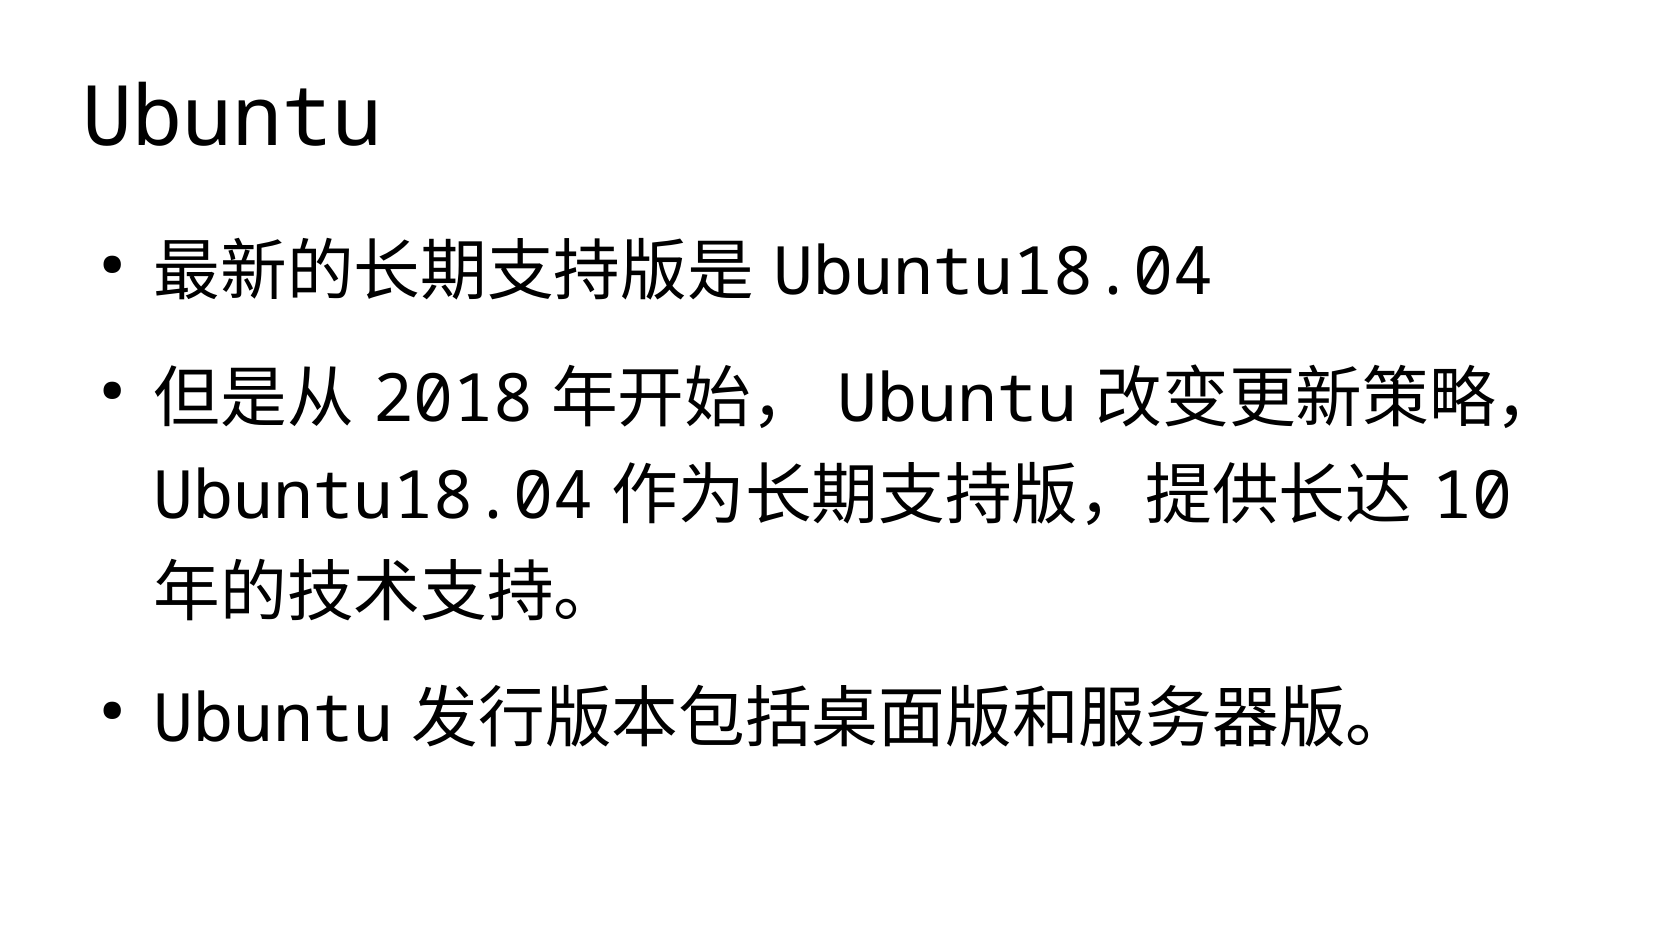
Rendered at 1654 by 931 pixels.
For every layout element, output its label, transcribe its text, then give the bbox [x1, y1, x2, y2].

title Ubuntu [82, 37, 1571, 189]
list 最新的长期支持版是Ubuntu18.04 但是从2018年开始，Ubuntu改变更新策略，Ubuntu18.04作为长期支持版，提供长达10年的技术支持。 Ubuntu发行版本包括桌面版和服务器版。 [82, 217, 1571, 898]
